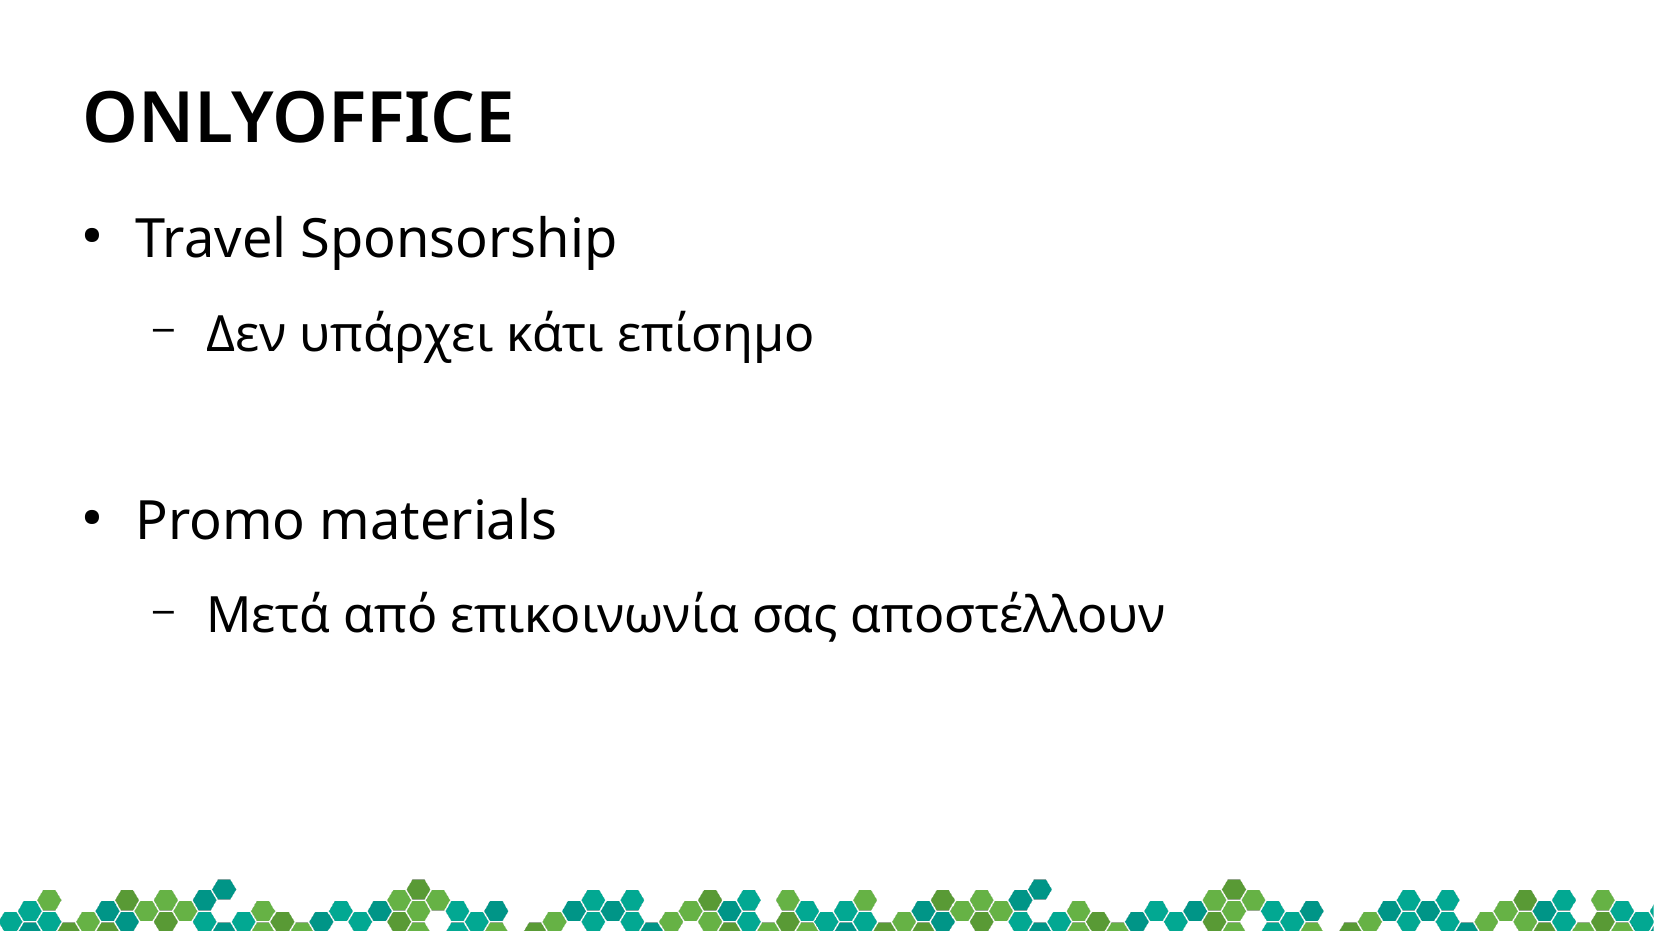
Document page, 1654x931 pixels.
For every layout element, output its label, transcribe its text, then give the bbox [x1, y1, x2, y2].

title ONLYOFFICE [82, 37, 1571, 193]
picture [0, 871, 1654, 931]
list Travel Sponsorship Δεν υπάρχει κάτι επίσημο Promo materials Μετά από επικοινωνία σας αποστέλλουν [64, 199, 1572, 834]
